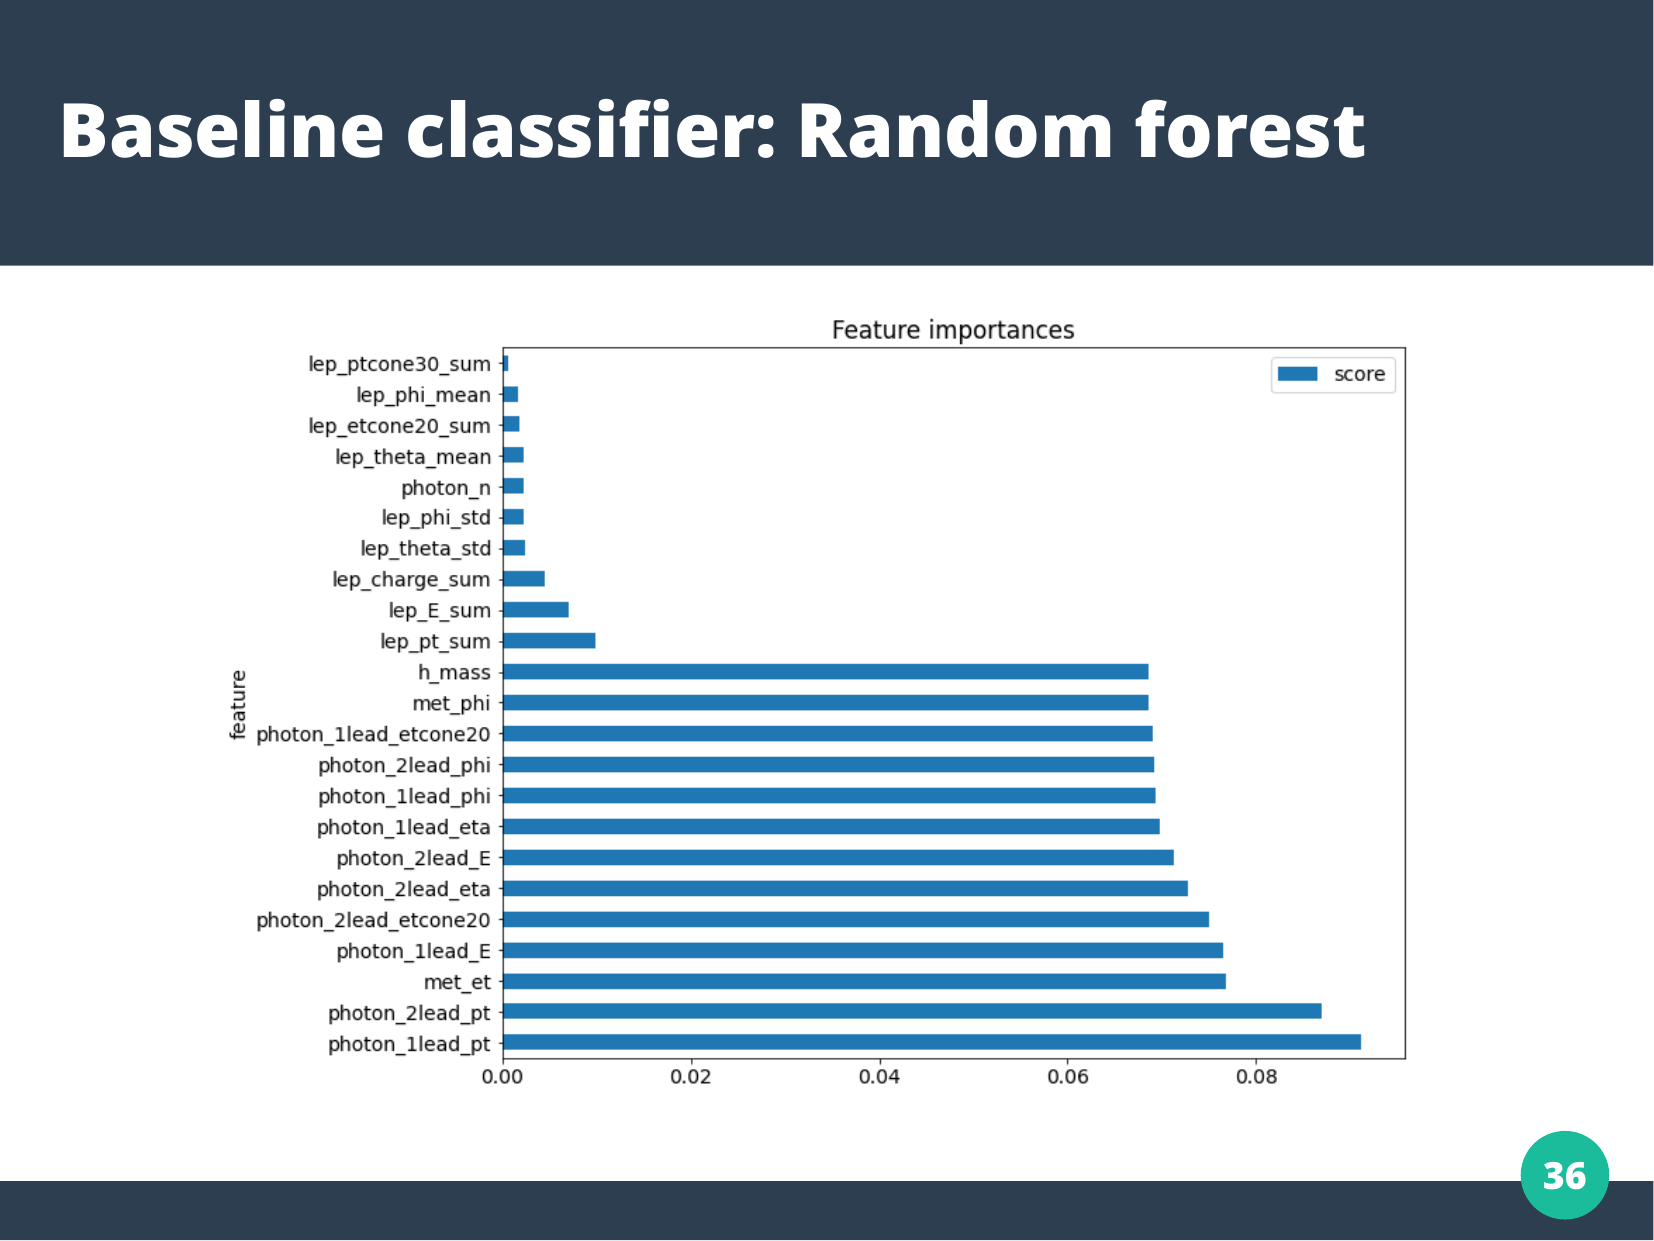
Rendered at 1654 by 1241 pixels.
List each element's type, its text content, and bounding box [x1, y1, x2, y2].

title Baseline classifier: Random forest [59, 49, 1595, 207]
picture [210, 298, 1426, 1109]
